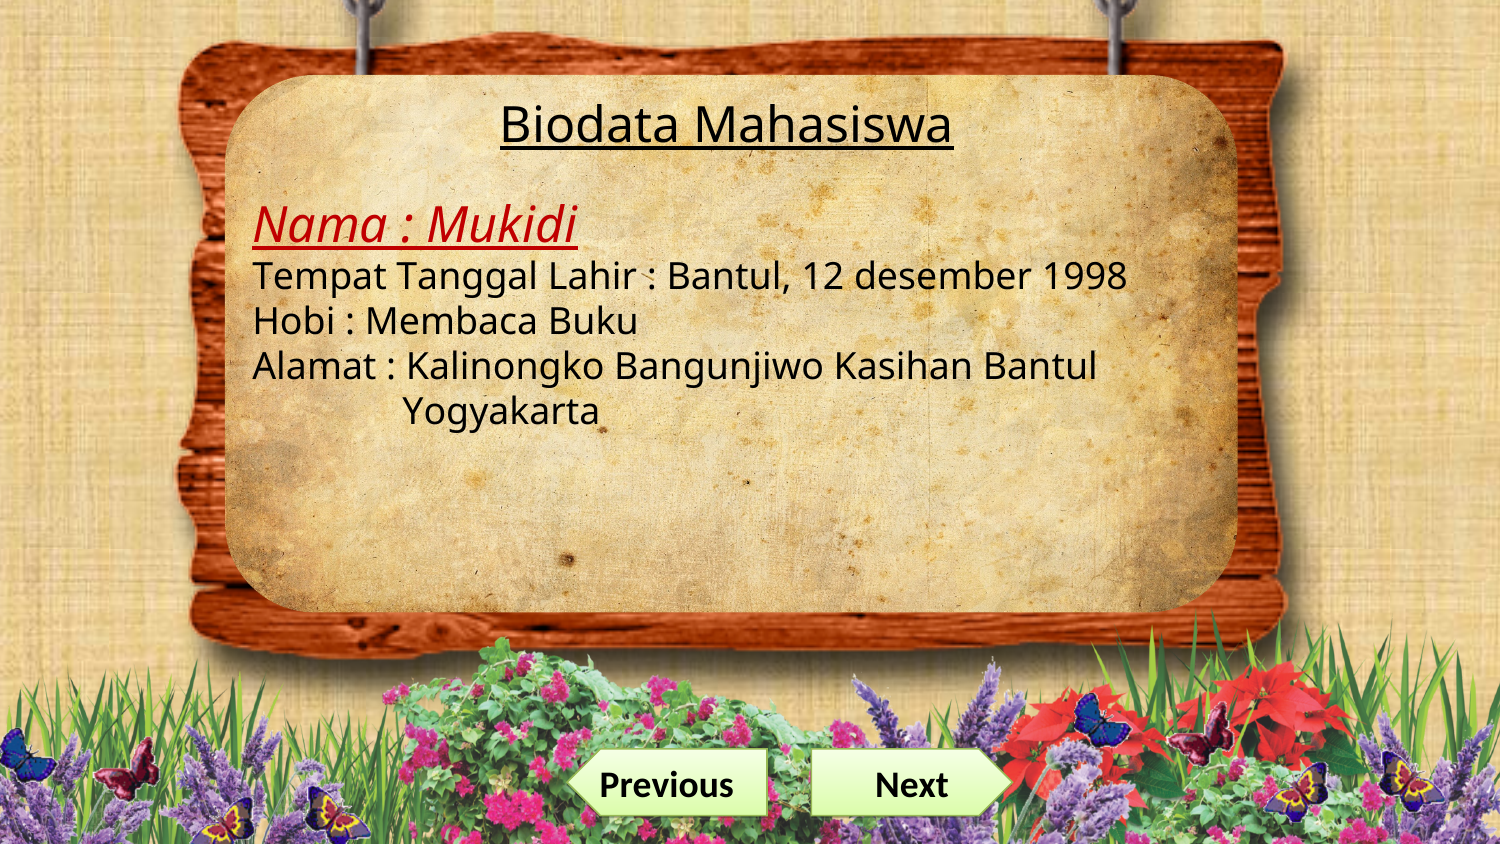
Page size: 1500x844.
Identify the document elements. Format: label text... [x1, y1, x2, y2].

text_box Previous [566, 748, 768, 816]
text_box Nama : Mukidi Tempat Tanggal Lahir : Bantul, 12 desember 1998 Hobi : Membaca Buku Alamat : Kalinongko Bangunjiwo Kasihan Bantul Yogyakarta [237, 184, 1285, 440]
picture [0, 0, 1500, 844]
text_box Biodata Mahasiswa [484, 84, 969, 160]
text_box Next [811, 748, 1013, 816]
text_box [224, 74, 1238, 530]
